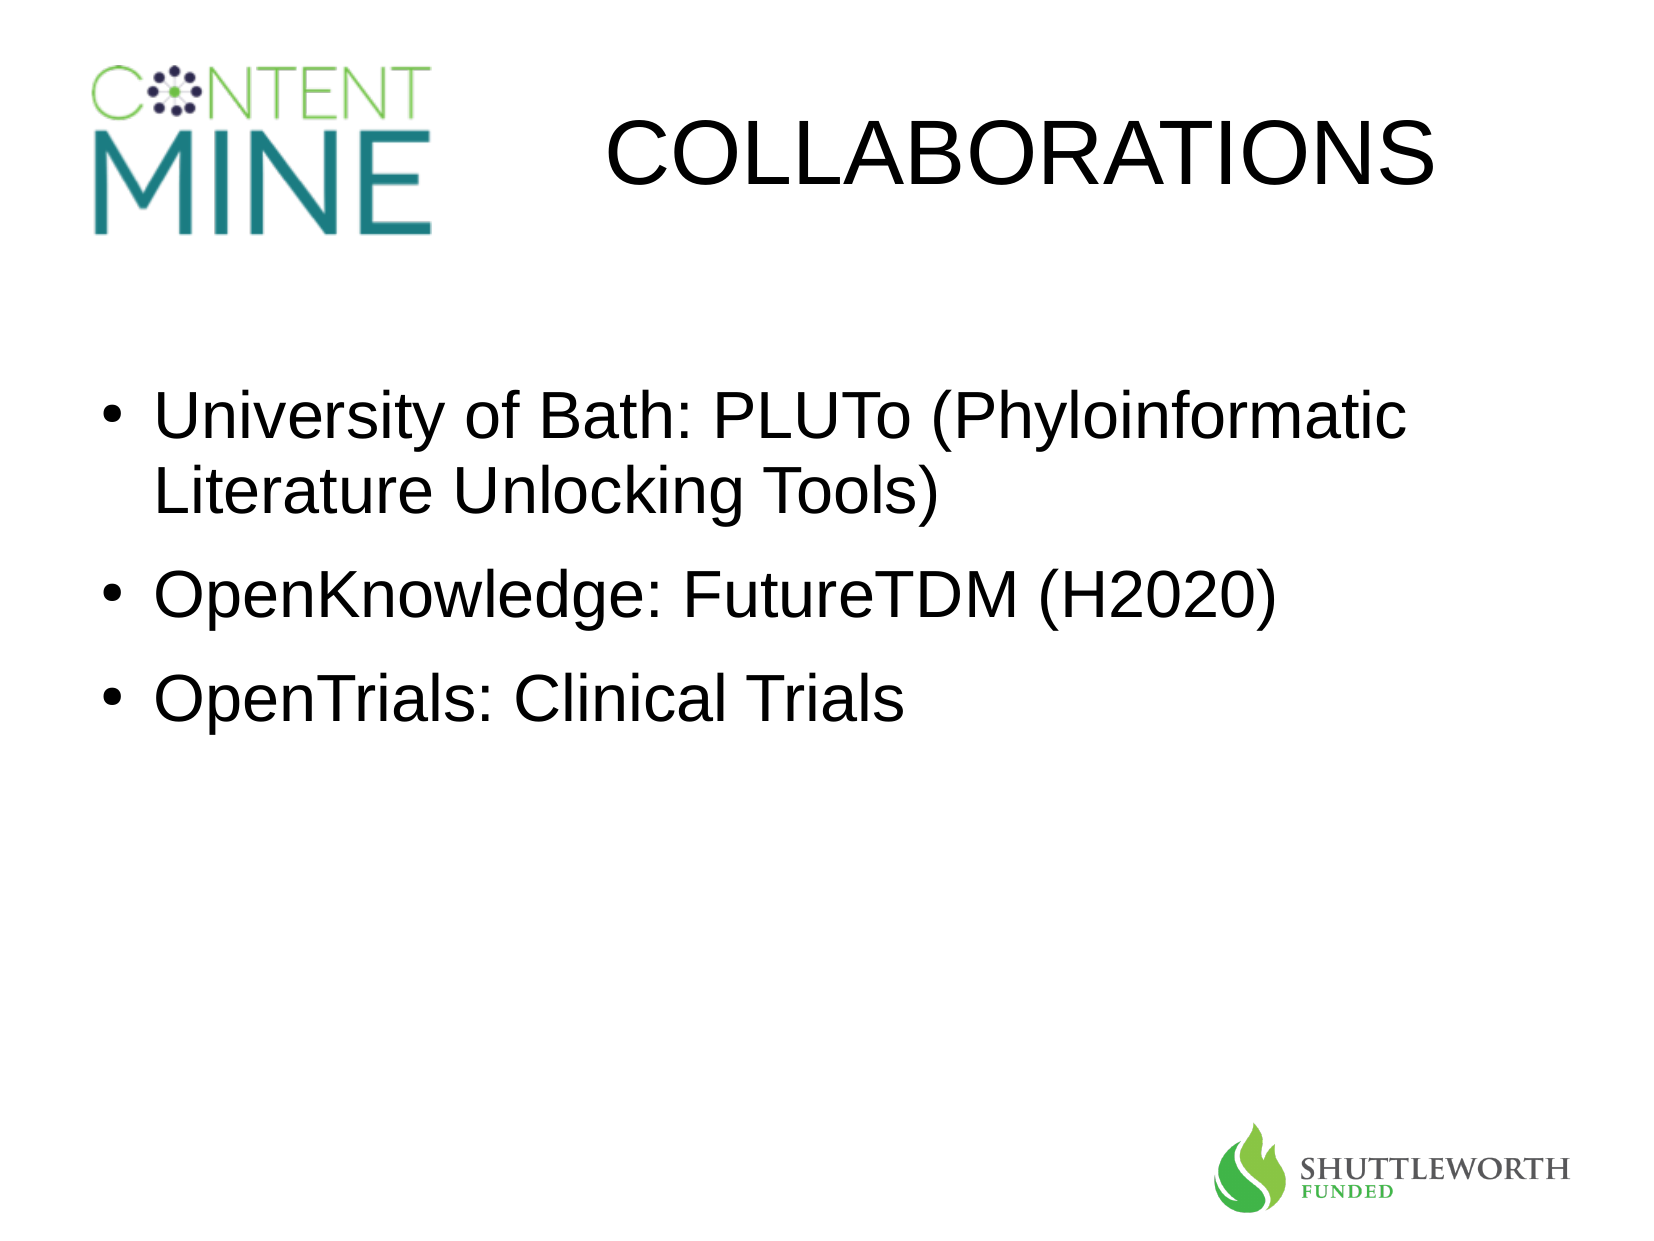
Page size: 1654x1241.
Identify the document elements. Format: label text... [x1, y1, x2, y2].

picture [91, 64, 432, 236]
title COLLABORATIONS [472, 49, 1571, 257]
list University of Bath: PLUTo (Phyloinformatic Literature Unlocking Tools) OpenKnowledge: FutureTDM (H2020) OpenTrials: Clinical Trials [82, 377, 1571, 1010]
picture [1200, 1112, 1581, 1222]
